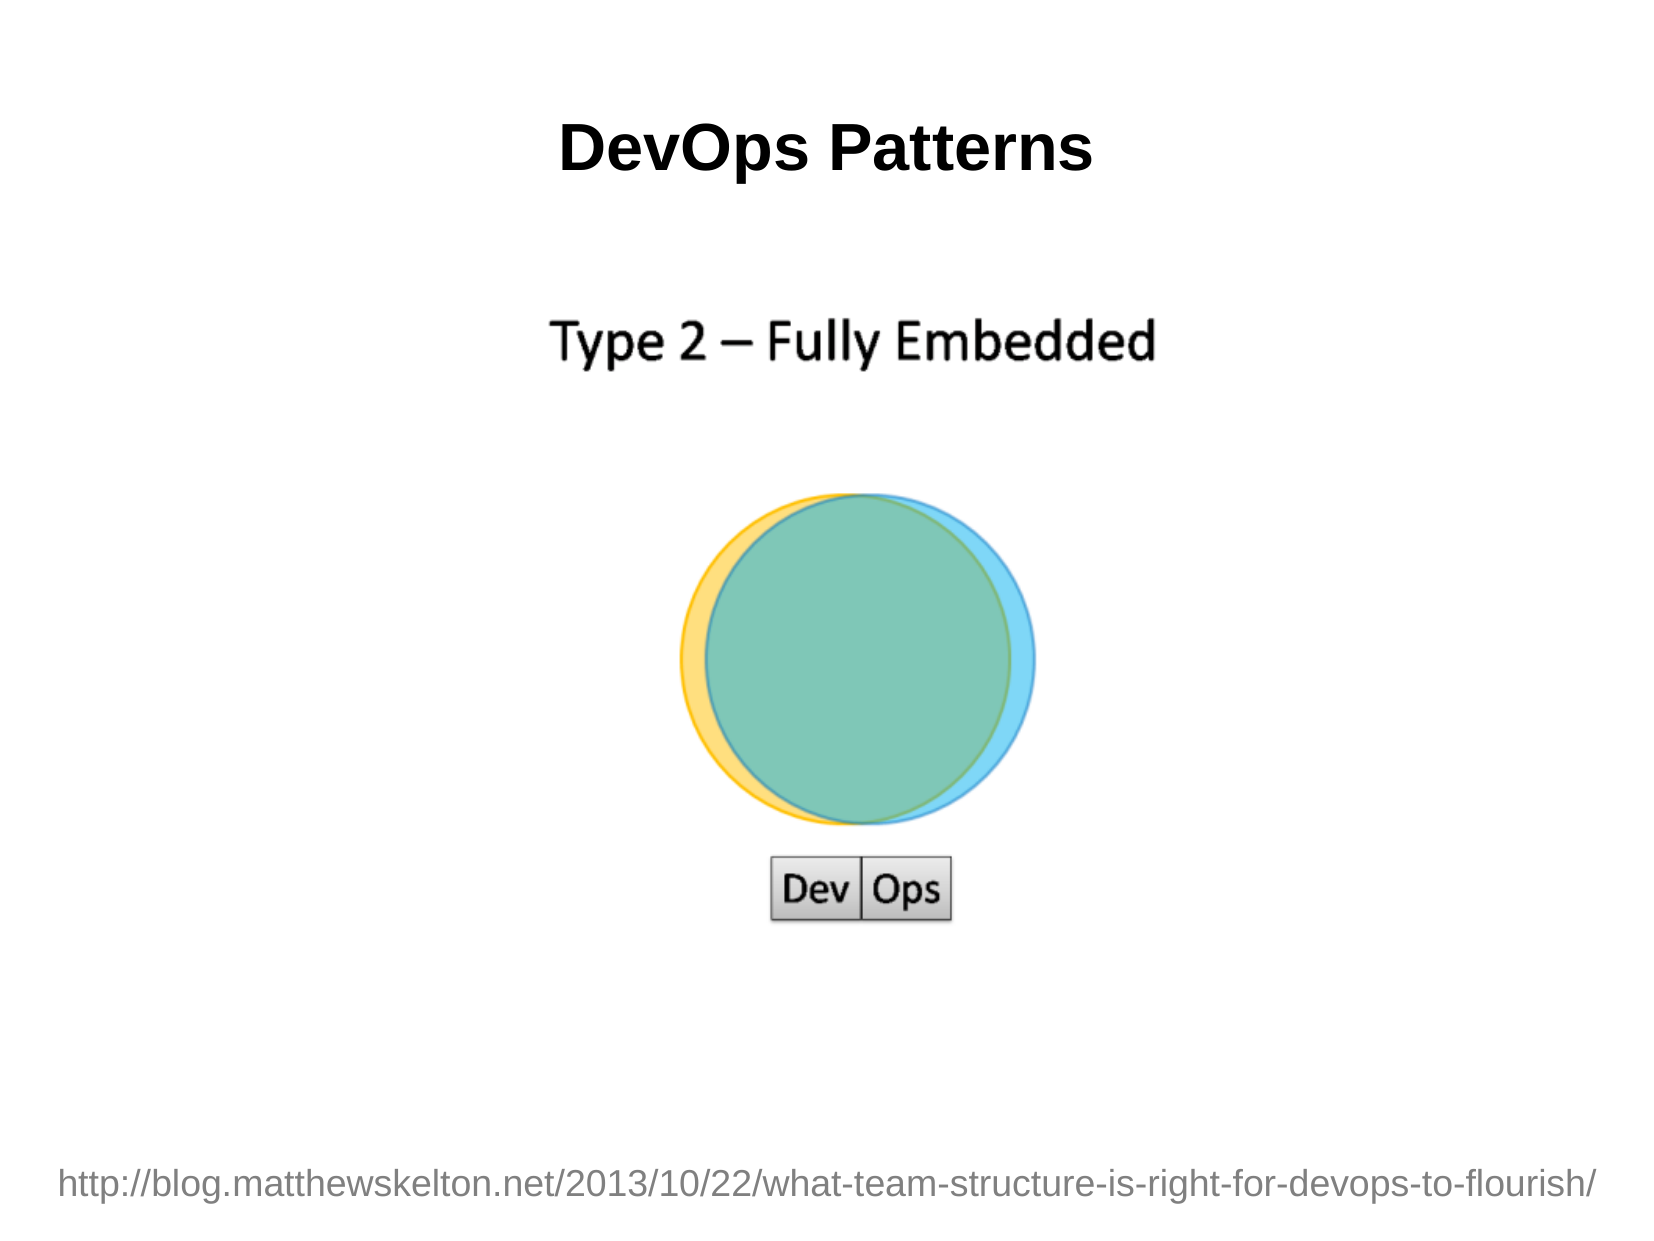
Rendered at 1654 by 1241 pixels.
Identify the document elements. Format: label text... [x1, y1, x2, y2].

picture [361, 248, 1346, 988]
text_box http://blog.matthewskelton.net/2013/10/22/what-team-structure-is-right-for-devops-to-flourish/ [42, 1155, 1611, 1212]
subtitle DevOps Patterns [82, 0, 1571, 628]
